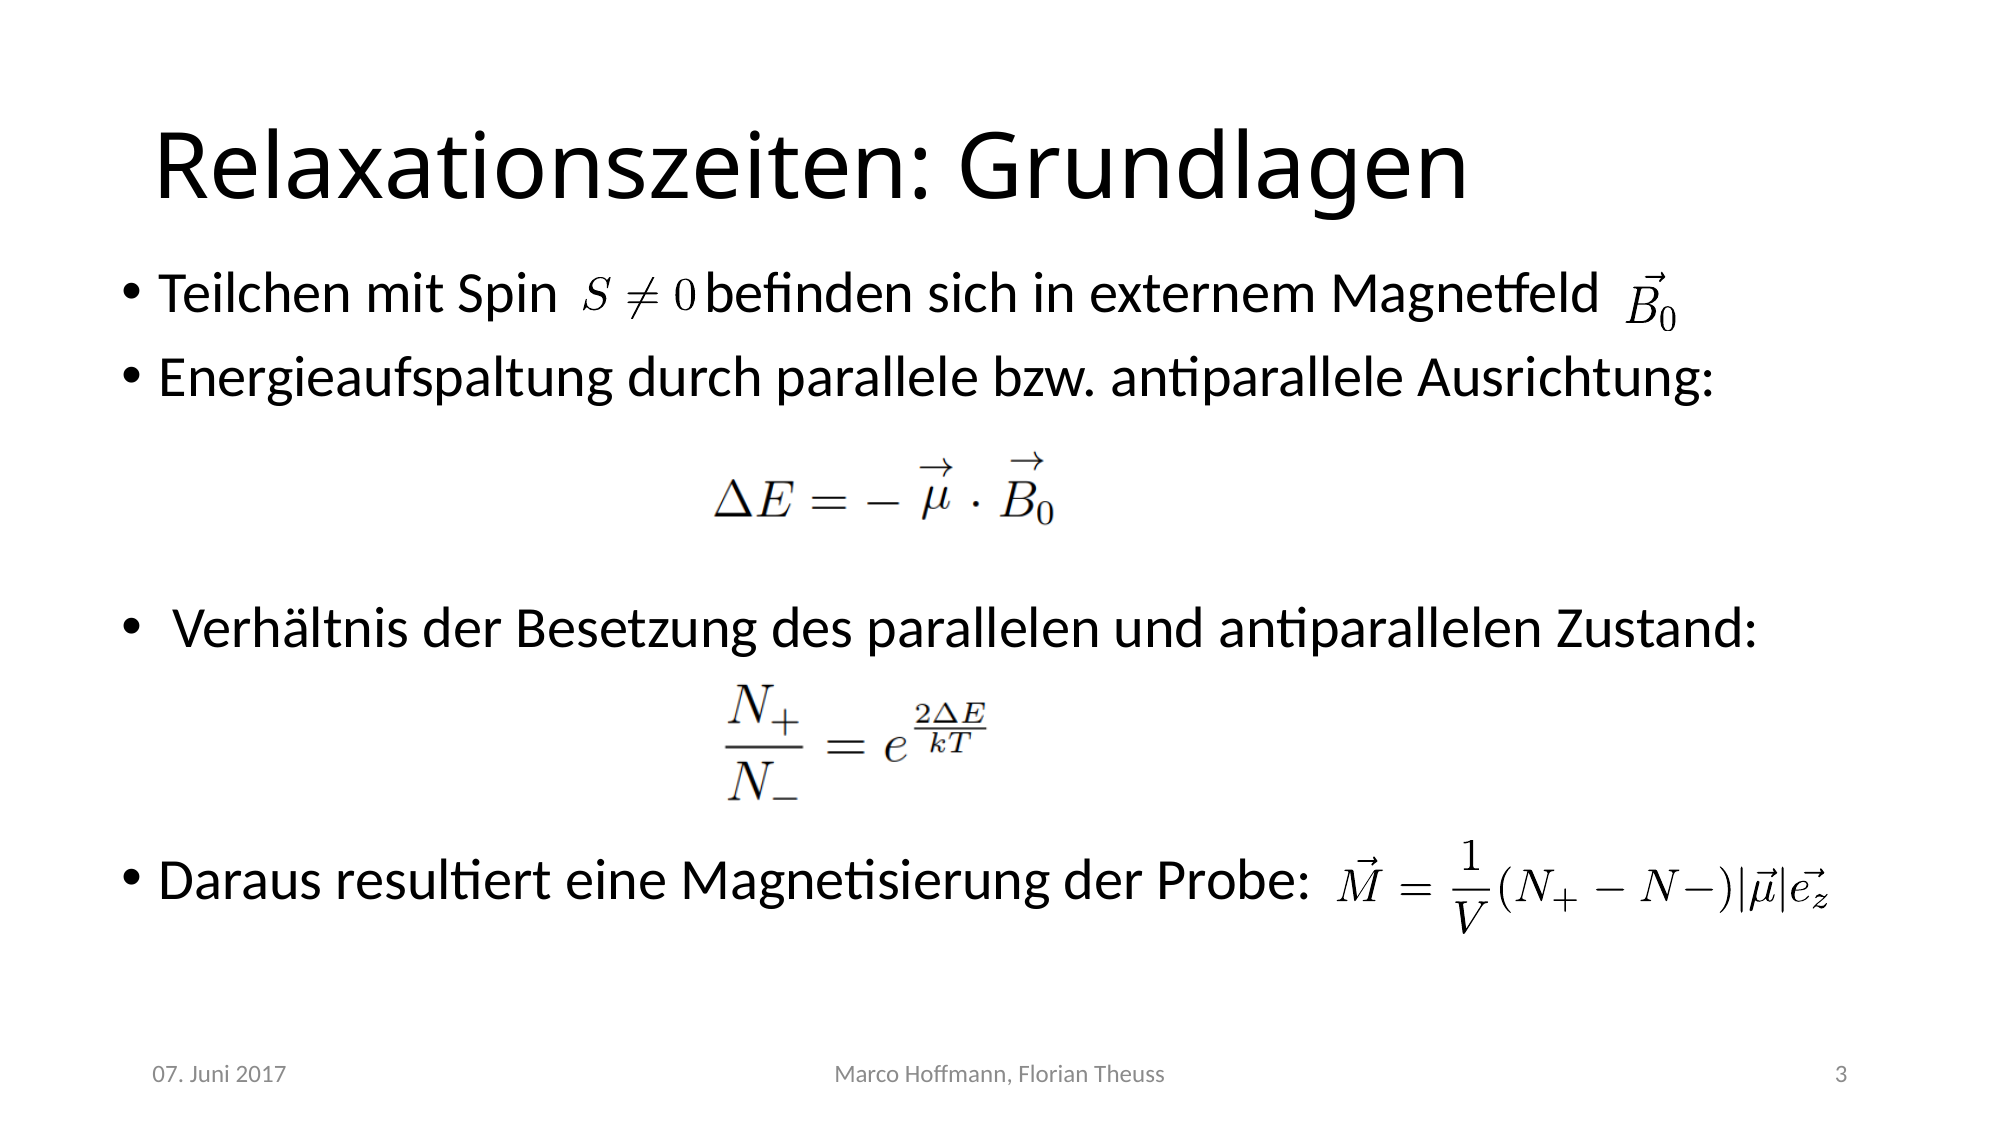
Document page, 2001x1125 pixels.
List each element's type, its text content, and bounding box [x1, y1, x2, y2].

picture [695, 431, 1075, 556]
slide_number 07. Juni 2017 [137, 1042, 588, 1103]
picture [695, 666, 1004, 827]
title Relaxationszeiten: Grundlagen [137, 59, 1863, 278]
picture [580, 277, 697, 319]
picture [1623, 271, 1678, 331]
footer Marco Hoffmann, Florian Theuss [662, 1042, 1338, 1103]
slide_number <Foliennummer> [1412, 1042, 1863, 1103]
picture [1334, 840, 1830, 934]
list Teilchen mit Spin befinden sich in externem Magnetfeld Energieaufspaltung durch parallele bzw. antiparallele Ausrichtung: Verhältnis der Besetzung des parallelen und antiparallelen Zustand: Daraus resultiert eine Magnetisierung der Probe: [106, 254, 1914, 969]
